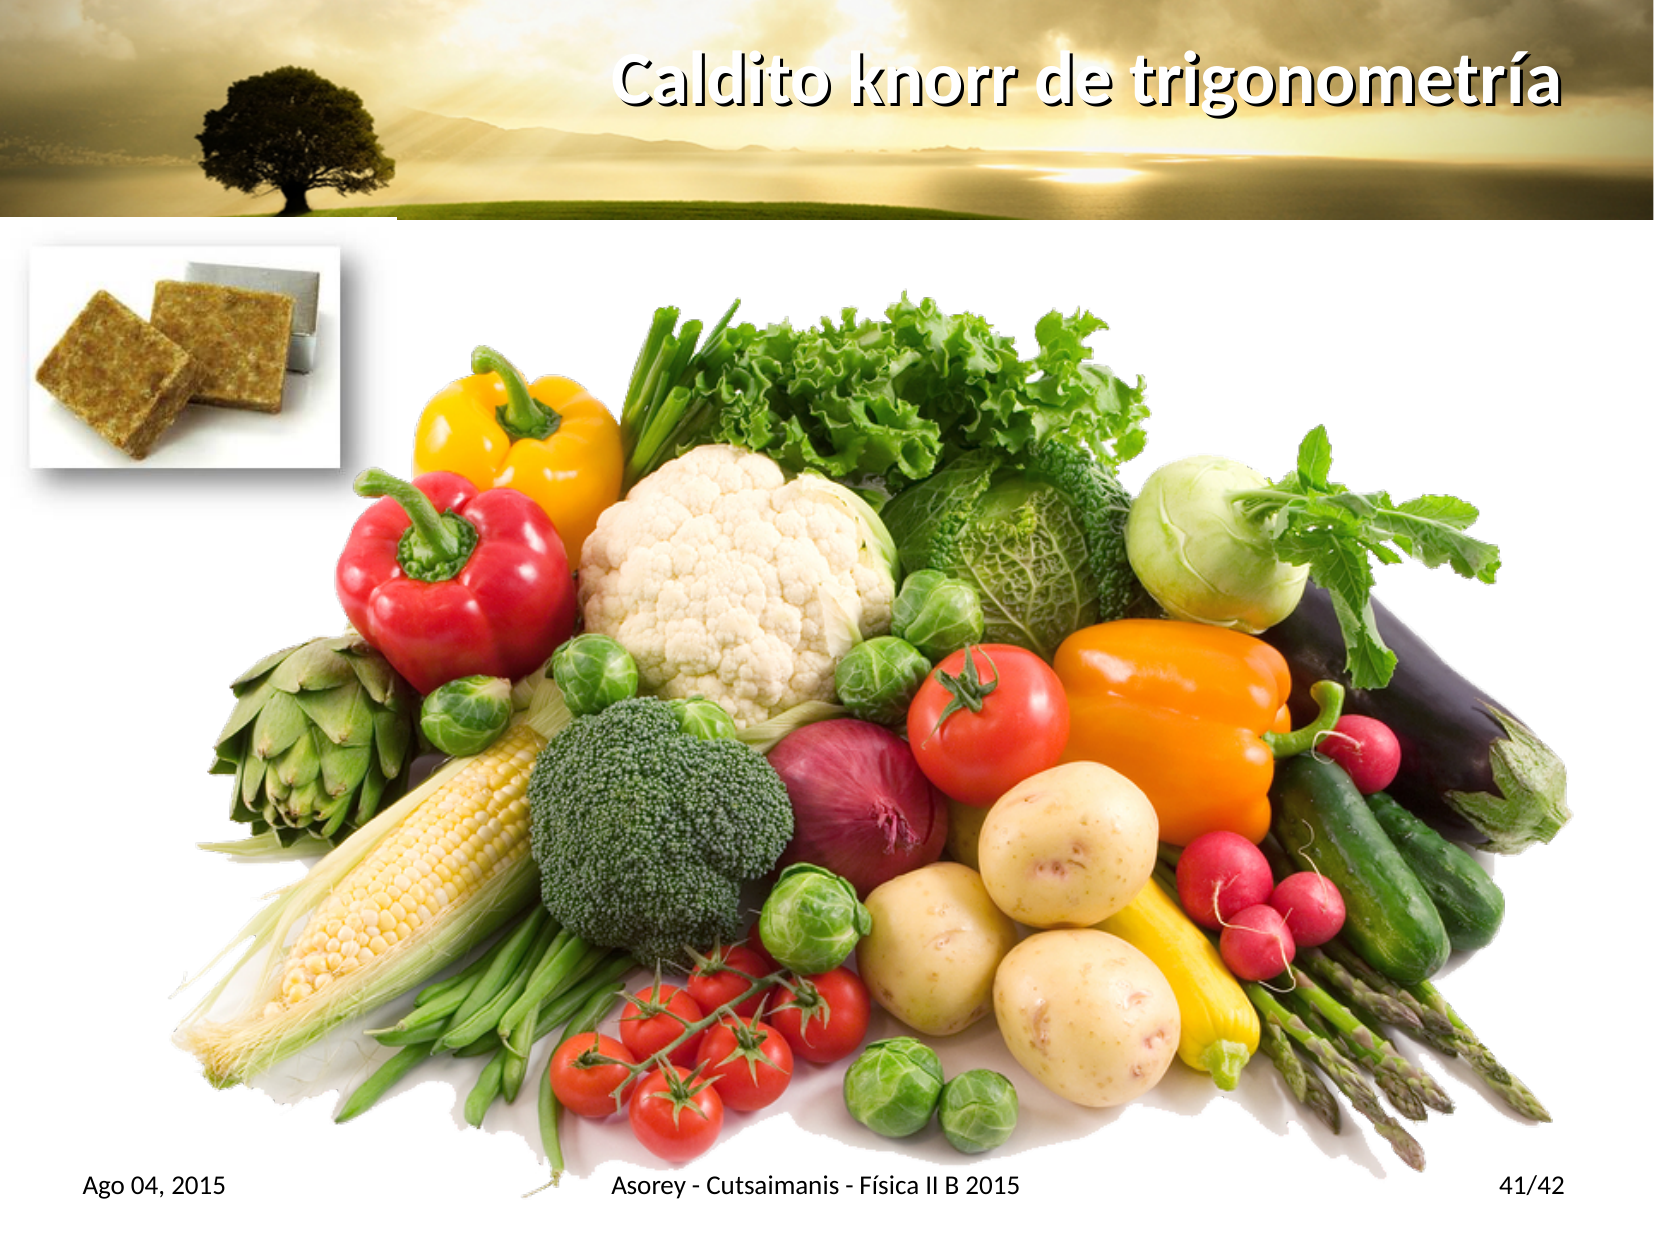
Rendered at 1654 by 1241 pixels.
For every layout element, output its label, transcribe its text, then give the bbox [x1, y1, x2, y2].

picture [0, 0, 1654, 1241]
title Caldito knorr de trigonometría [75, 19, 1564, 151]
